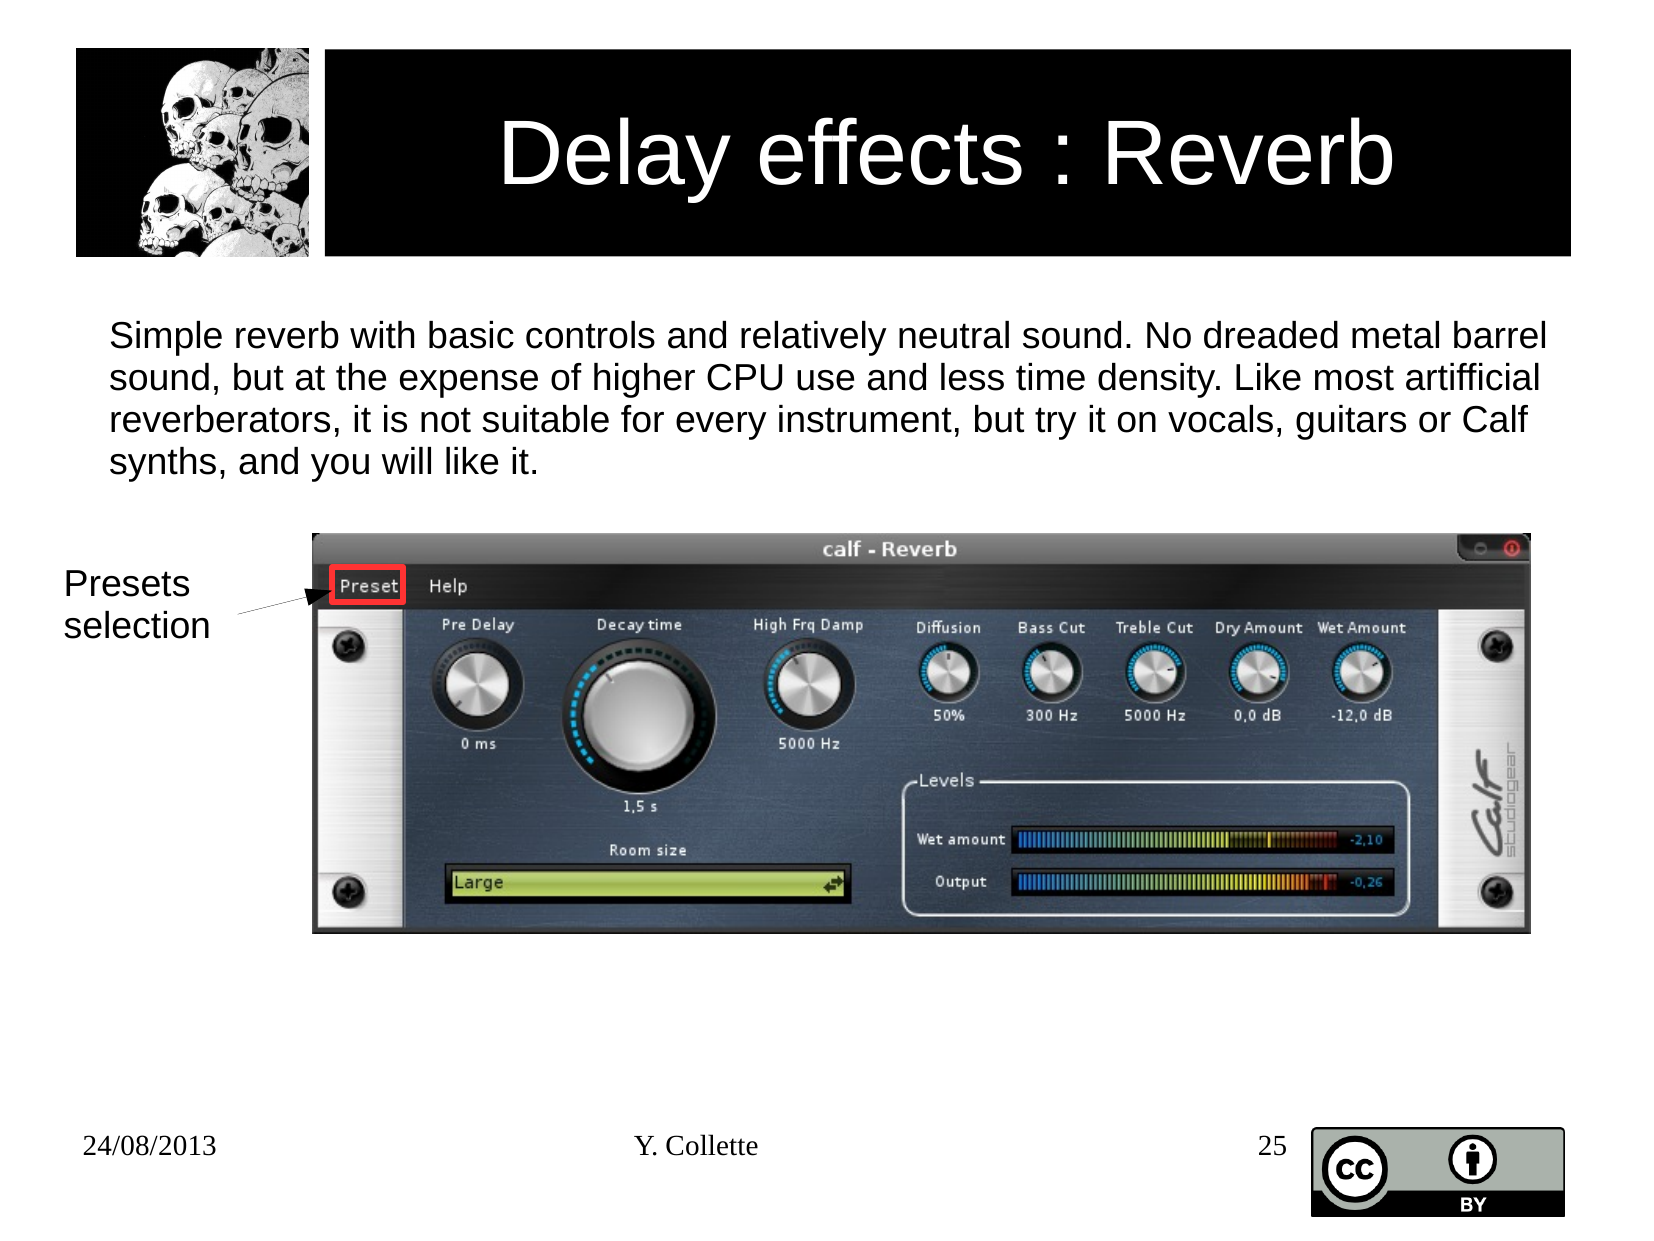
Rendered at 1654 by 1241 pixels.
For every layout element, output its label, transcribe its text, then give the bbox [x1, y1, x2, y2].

text_box Presets selection [48, 555, 238, 654]
picture [312, 533, 1531, 934]
picture [1311, 1127, 1565, 1217]
picture [335, 570, 400, 599]
text_box Simple reverb with basic controls and relatively neutral sound. No dreaded metal barrel sound, but at the expense of higher CPU use and less time density. Like most artifficial reverberators, it is not suitable for every instrument, but try it on vocals, guitars or Calf synths, and you will like it. [94, 307, 1571, 490]
picture [76, 48, 309, 257]
title Delay effects : Reverb [324, 49, 1571, 257]
